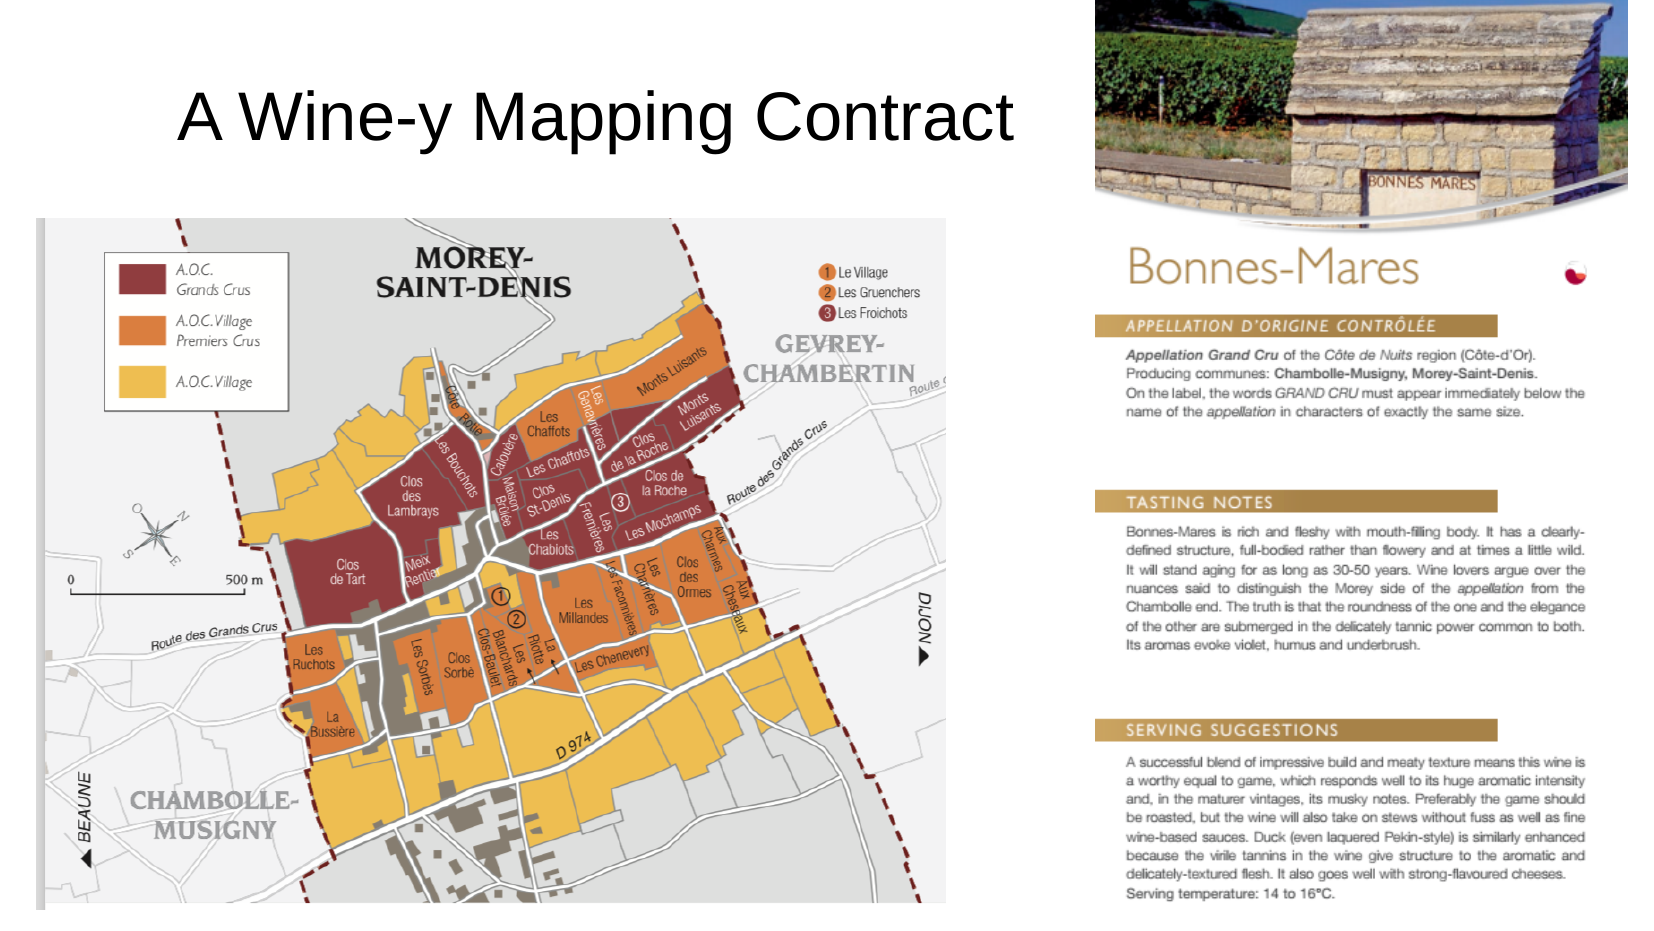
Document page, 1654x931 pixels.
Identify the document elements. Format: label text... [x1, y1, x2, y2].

picture [36, 218, 946, 910]
picture [1095, 0, 1628, 931]
title A Wine-y Mapping Contract [82, 37, 1095, 196]
